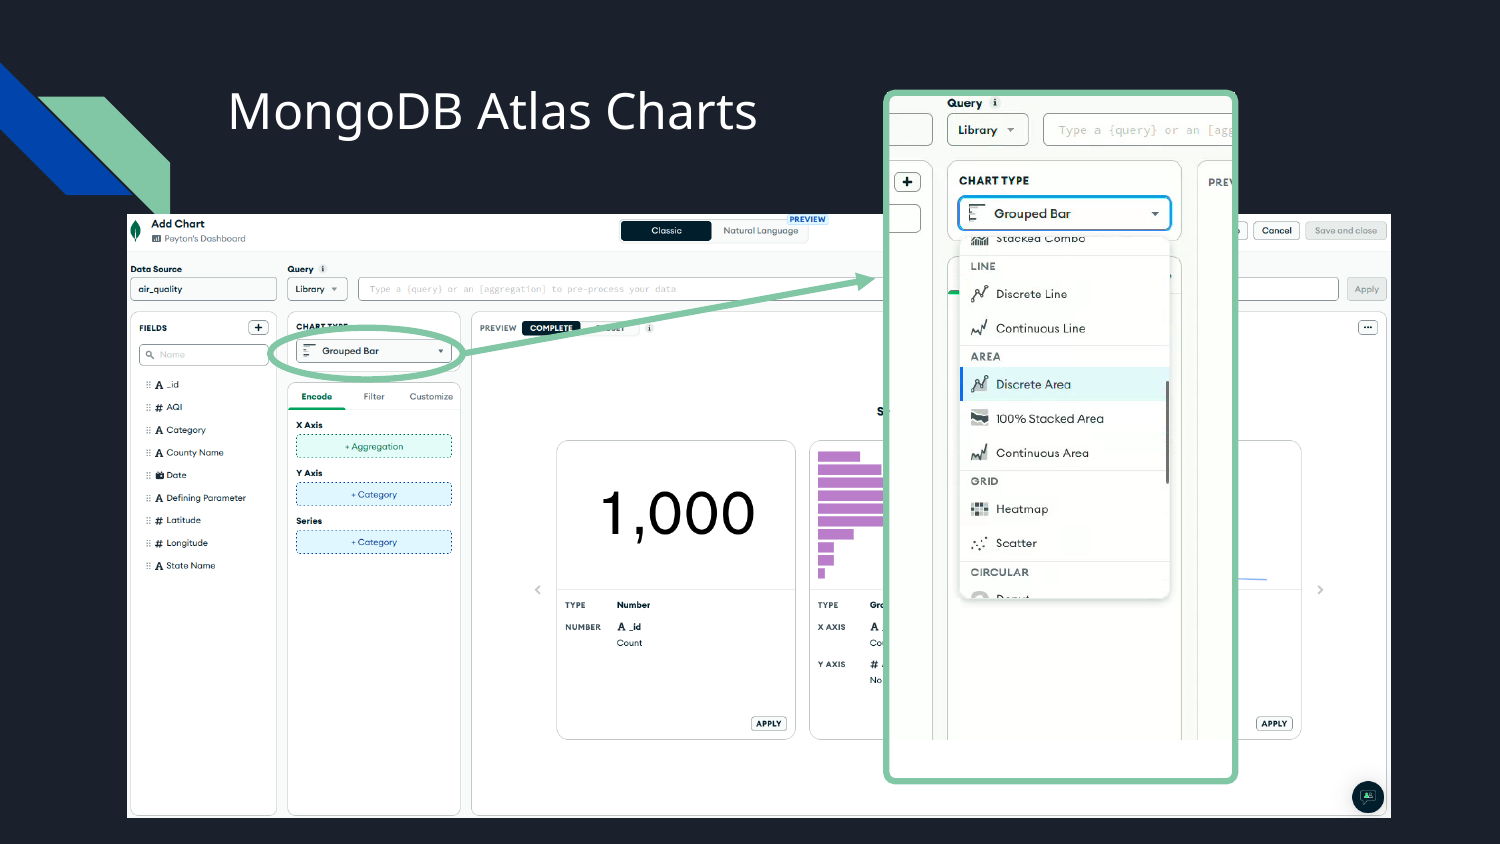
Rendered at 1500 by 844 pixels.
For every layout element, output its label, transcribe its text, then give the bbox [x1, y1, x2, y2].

title MongoDB Atlas Charts [212, 64, 1368, 214]
picture [127, 214, 1391, 818]
picture [890, 96, 1232, 778]
